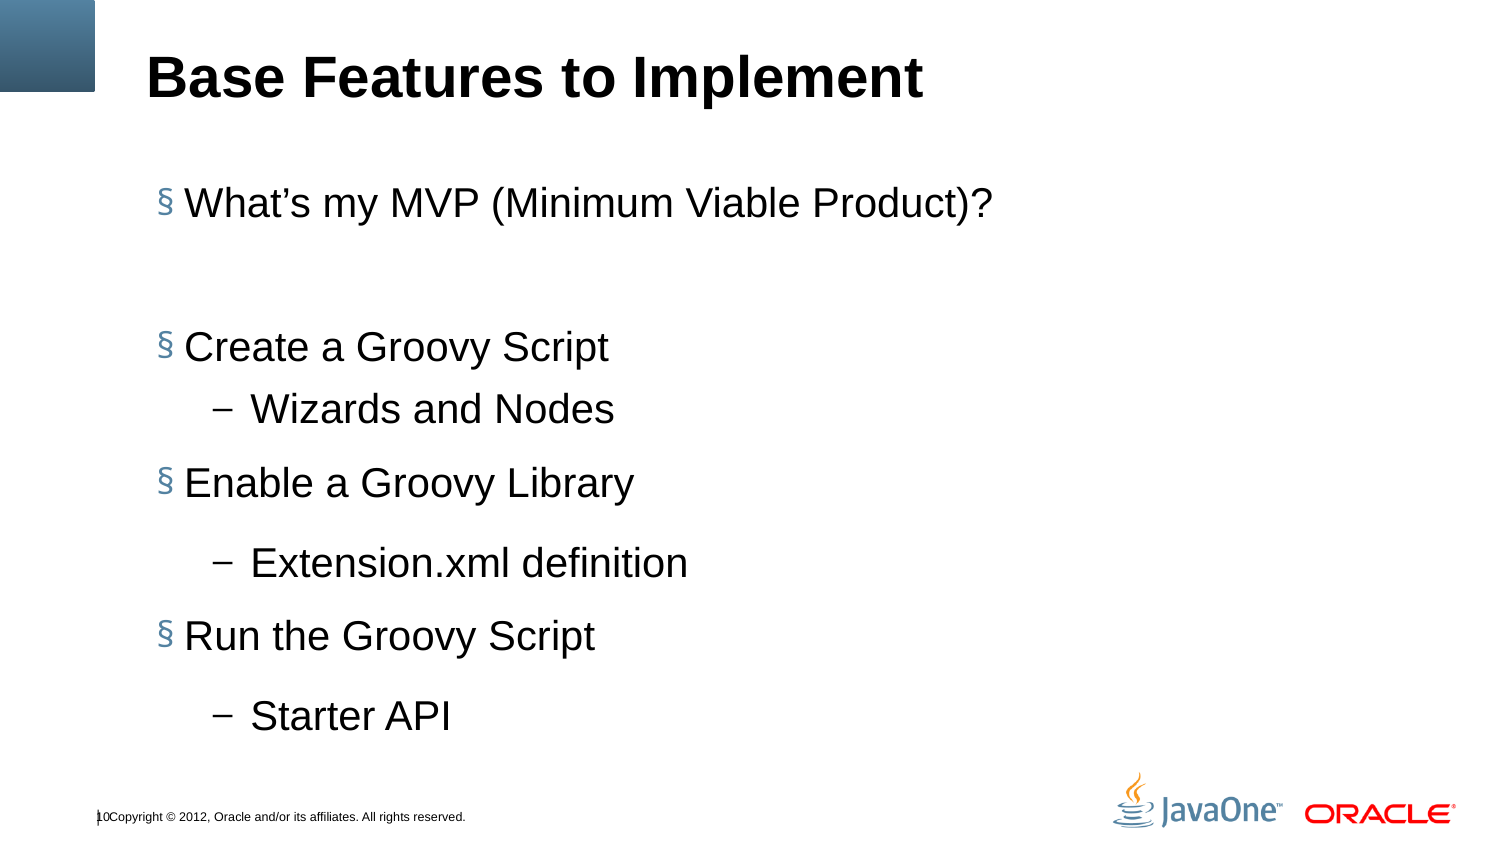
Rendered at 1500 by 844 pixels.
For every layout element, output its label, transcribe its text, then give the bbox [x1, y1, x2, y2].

list What’s my MVP (Minimum Viable Product)? [131, 168, 1482, 219]
picture [1095, 754, 1469, 844]
list Create a Groovy Script Wizards and Nodes Enable a Groovy Library Extension.xml definition Run the Groovy Script Starter API [131, 249, 1482, 753]
title Base Features to Implement [131, 40, 1482, 167]
